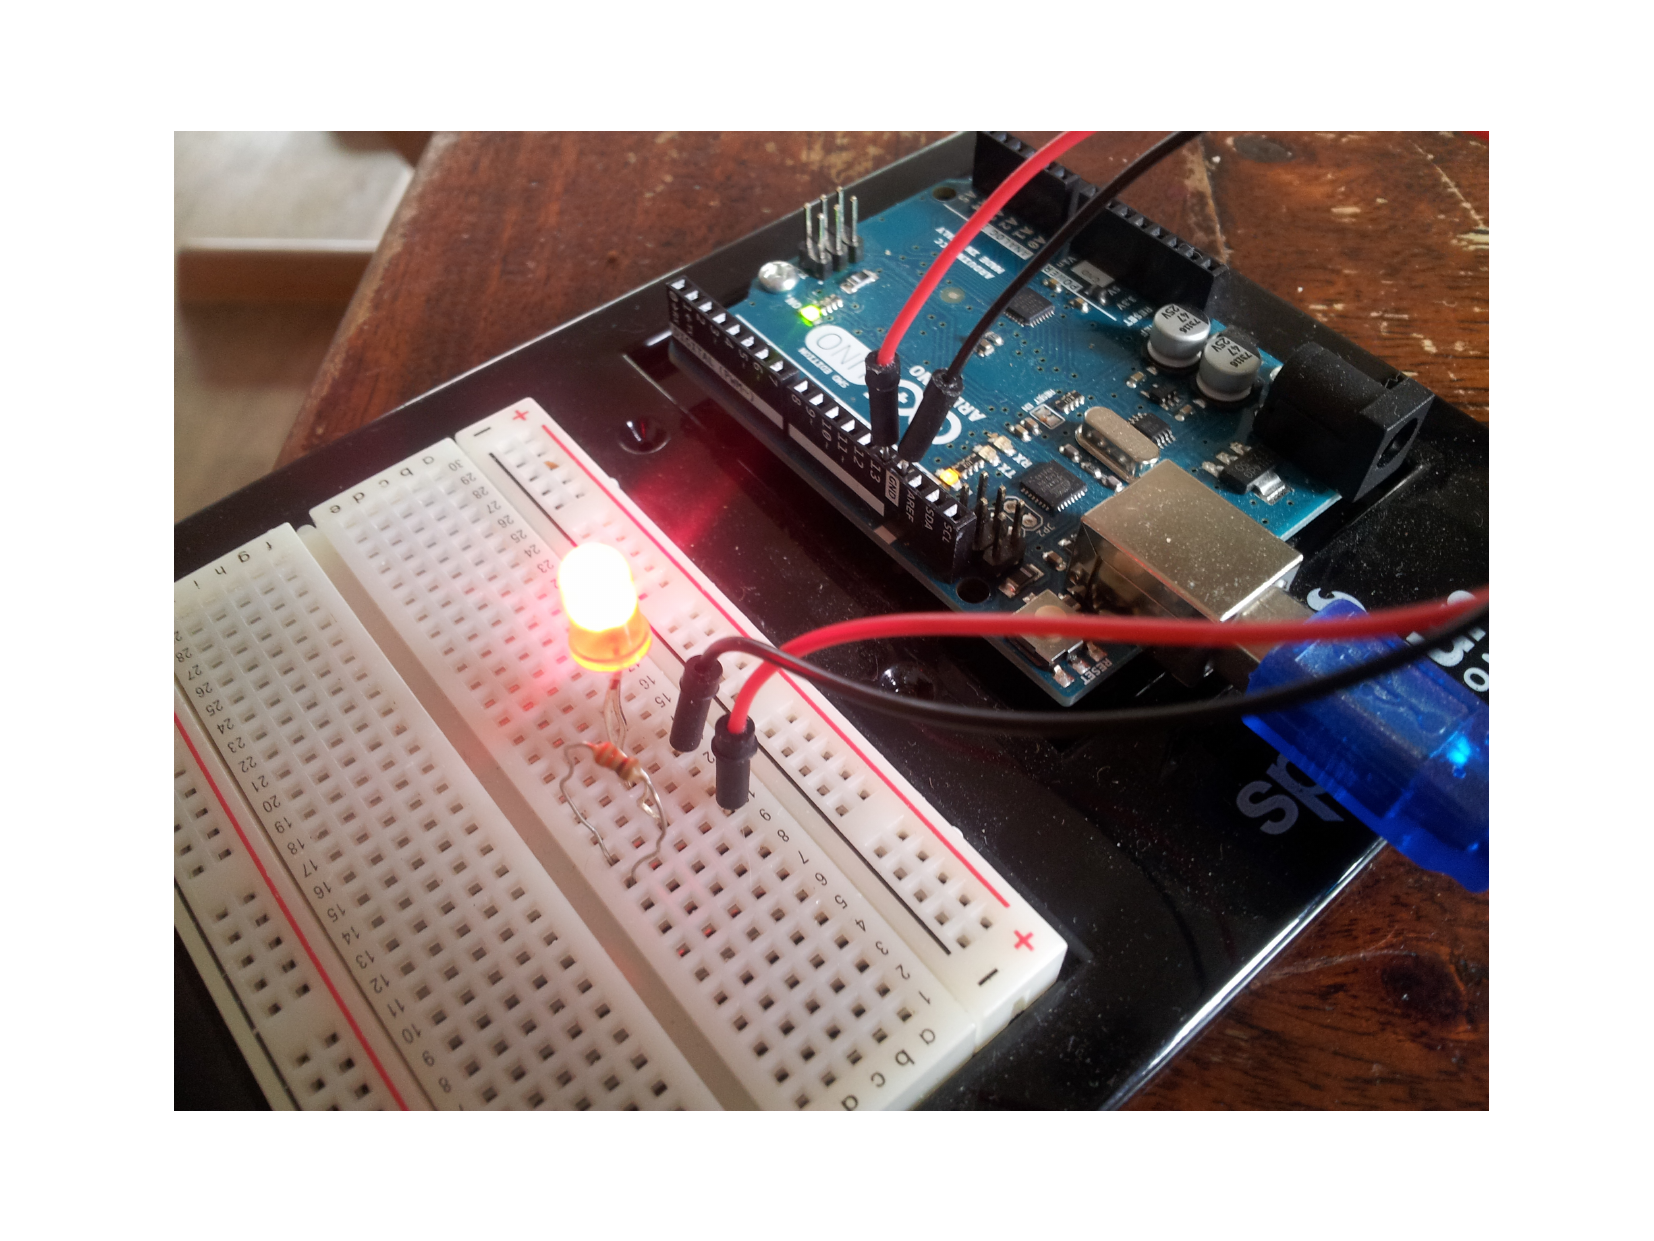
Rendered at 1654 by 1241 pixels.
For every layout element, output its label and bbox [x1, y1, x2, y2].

picture [174, 131, 1489, 1111]
